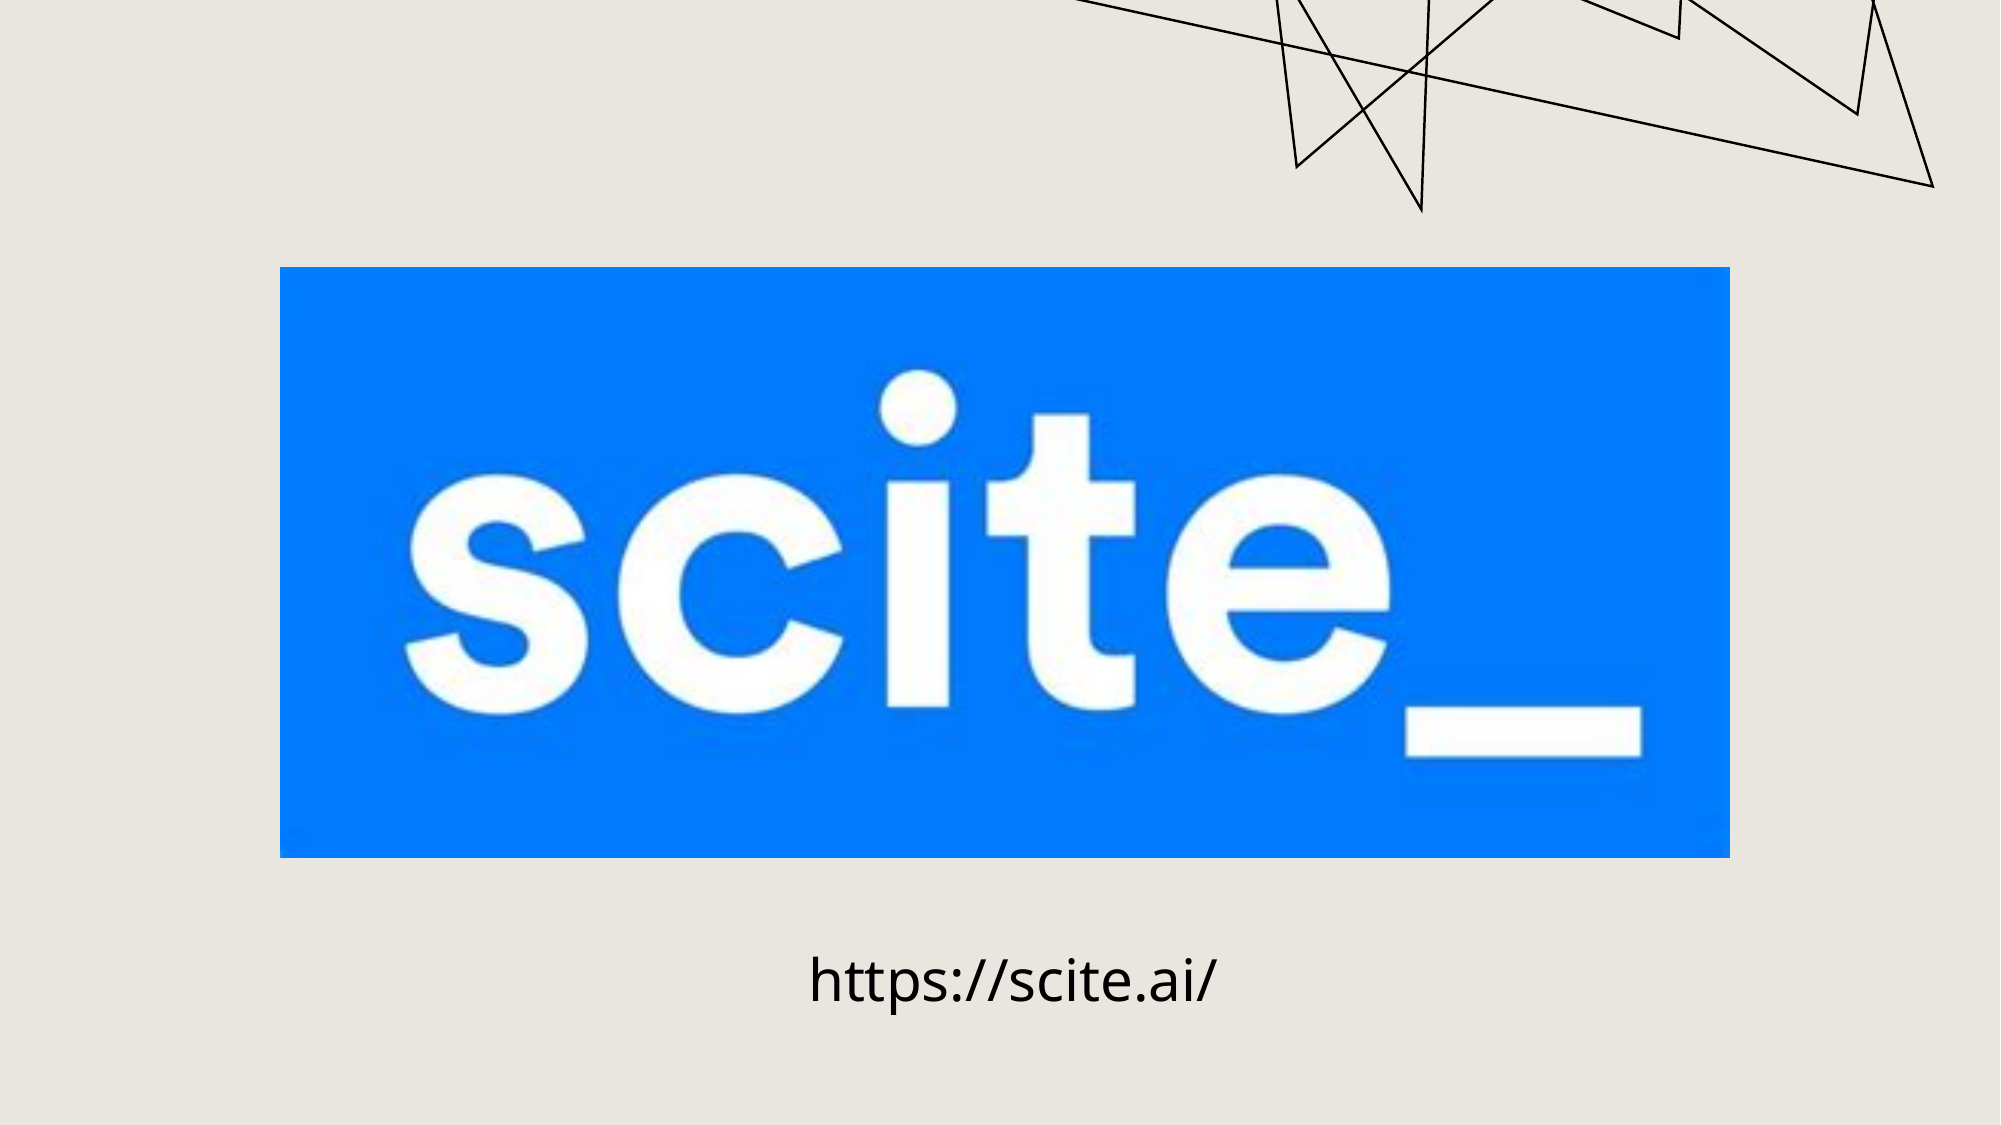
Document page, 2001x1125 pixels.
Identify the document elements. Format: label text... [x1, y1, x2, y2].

picture [280, 267, 1730, 858]
text_box https://scite.ai/ [793, 935, 1207, 1067]
